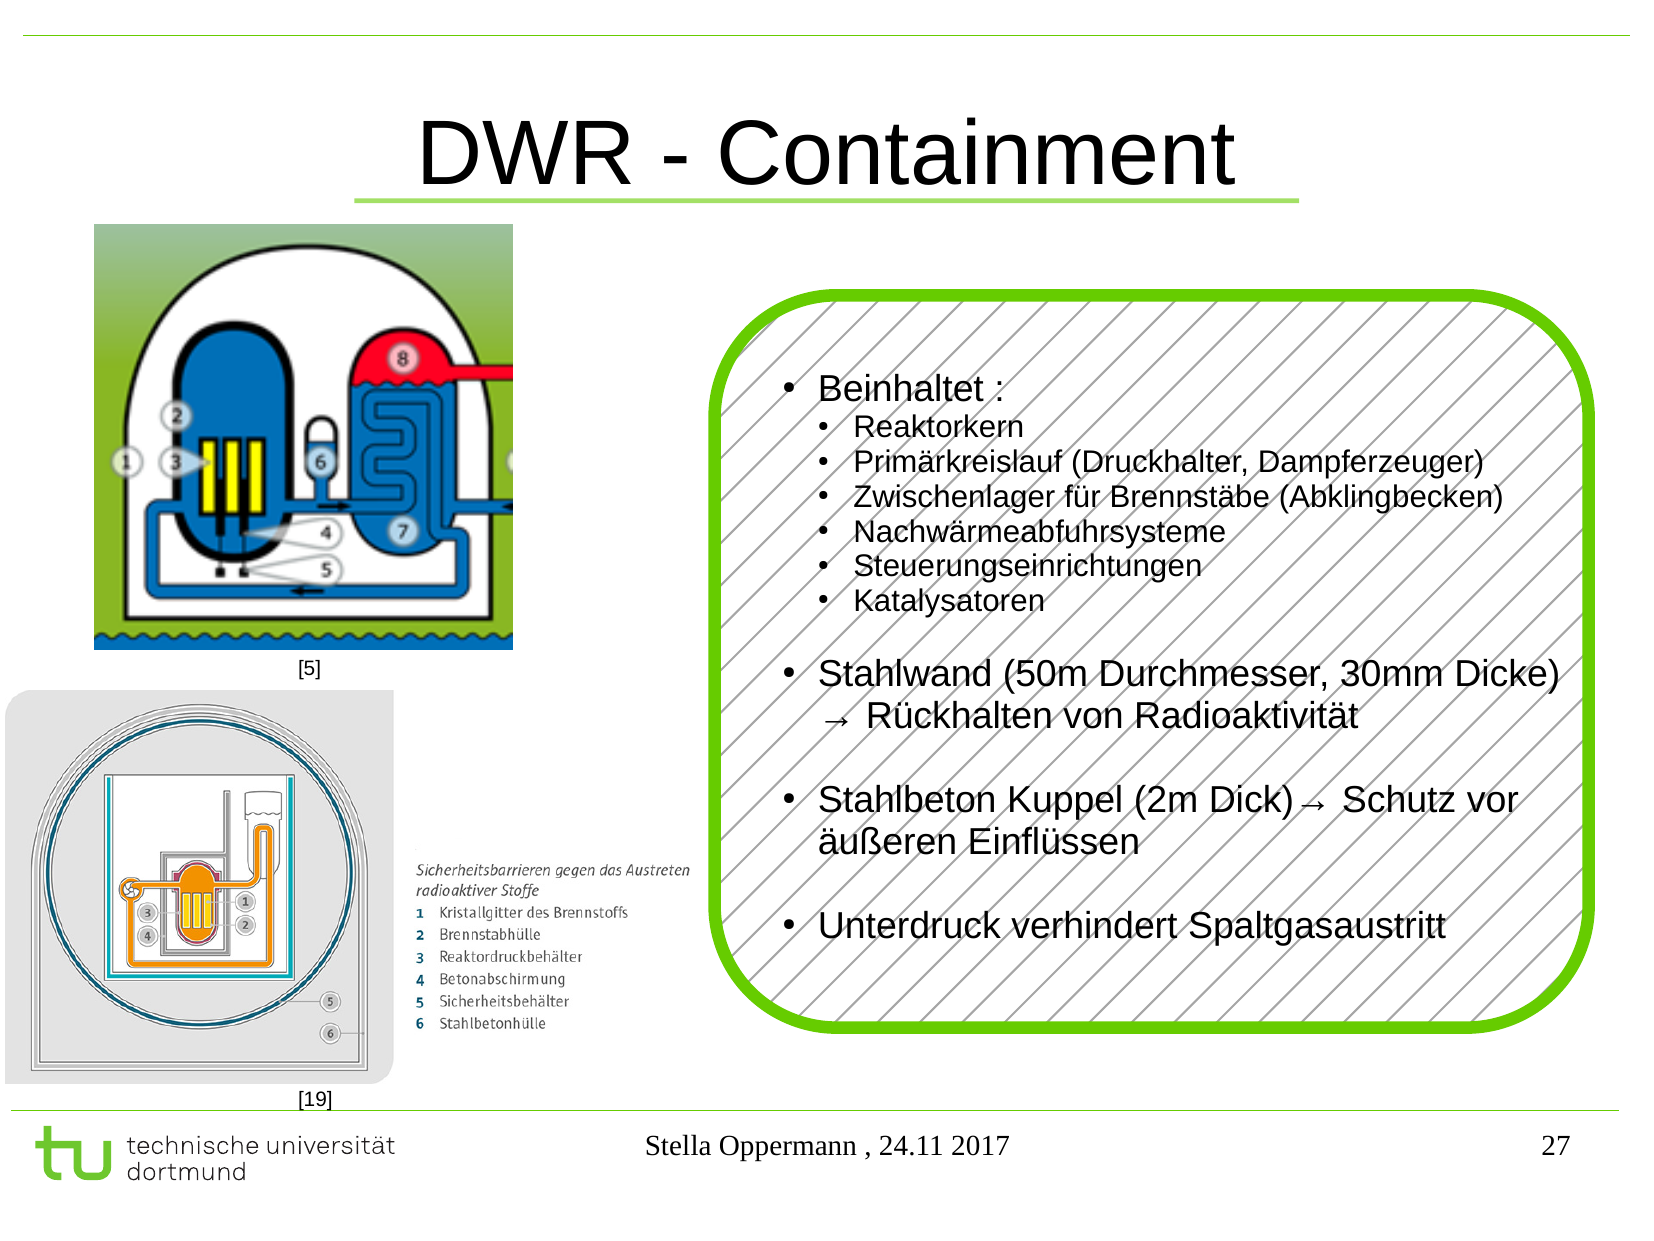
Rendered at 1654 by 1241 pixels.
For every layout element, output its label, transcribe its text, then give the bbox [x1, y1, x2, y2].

chart [35, 1125, 461, 1241]
picture [94, 224, 513, 650]
title DWR - Containment [82, 49, 1571, 257]
text_box [5] [283, 649, 367, 690]
text_box [714, 295, 1575, 1006]
text_box Beinhaltet : Reaktorkern Primärkreislauf (Druckhalter, Dampferzeuger) Zwischenlager für Brennstäbe (Abklingbecken) Nachwärmeabfuhrsysteme Steuerungseinrichtungen Katalysatoren Stahlwand (50m Durchmesser, 30mm Dicke) → Rückhalten von Radioaktivität Stahlbeton ­Kuppel (2m Dick)→ Schutz vor äußeren Einflüssen Unterdruck verhindert Spaltgasaustritt [767, 360, 1595, 1039]
text_box [19] [283, 1080, 367, 1140]
picture [5, 690, 697, 1084]
